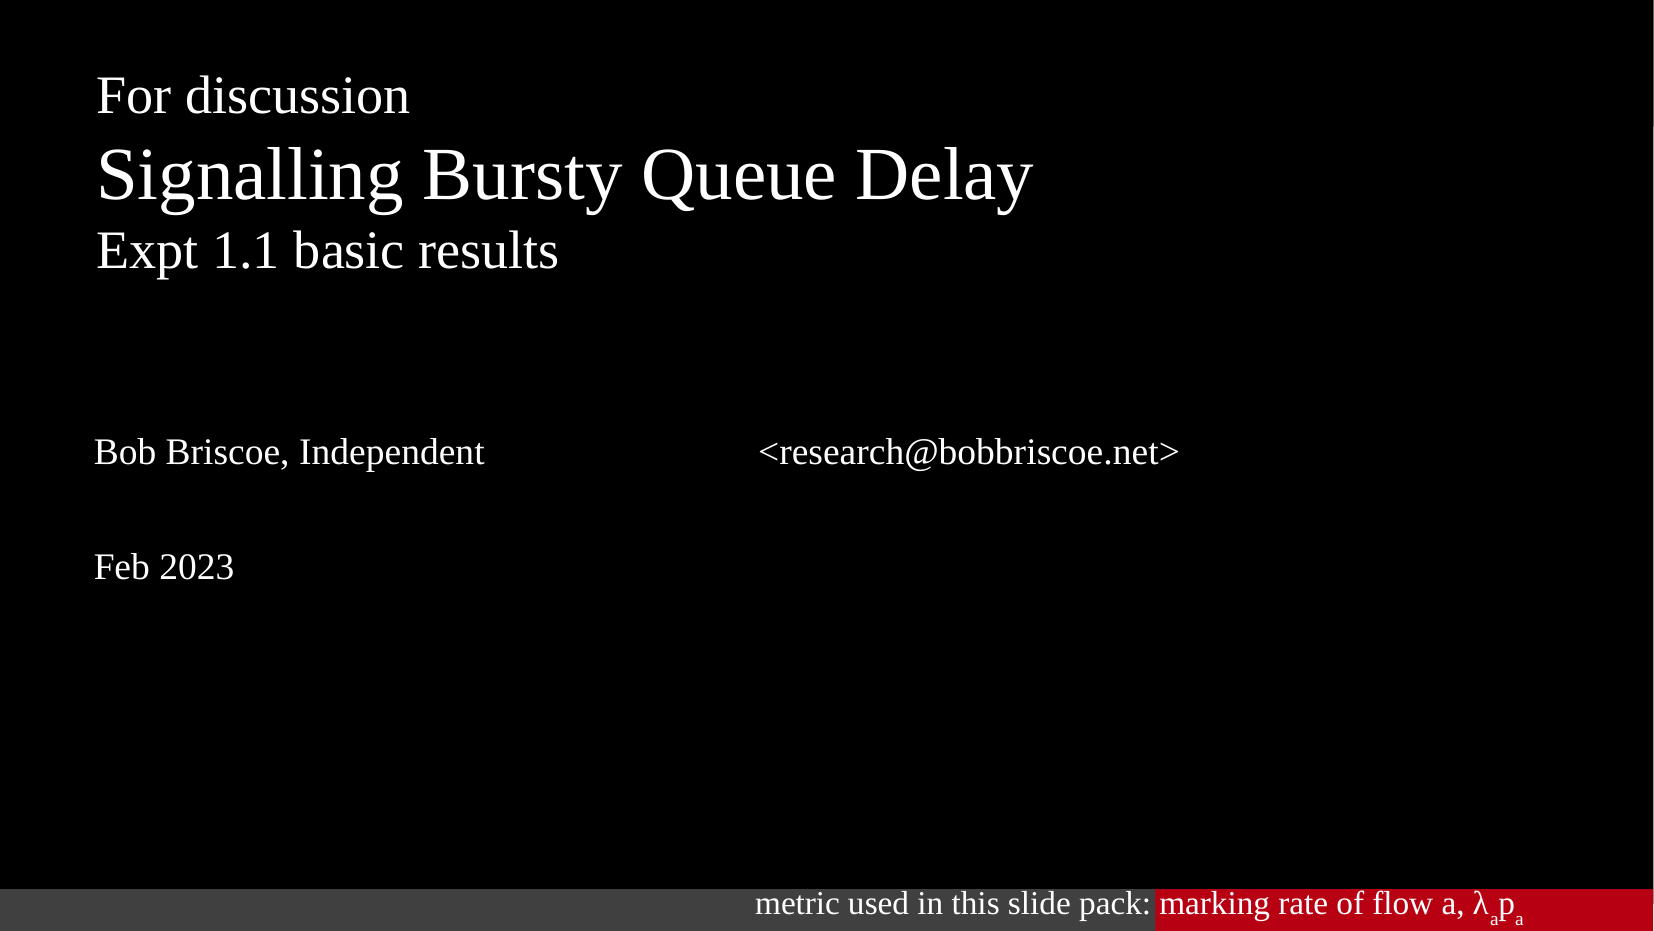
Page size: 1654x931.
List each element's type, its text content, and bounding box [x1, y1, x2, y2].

text_box Bob Briscoe, Independent <research@bobbriscoe.net> Feb 2023 [78, 419, 1423, 608]
text_box For discussion Signalling Bursty Queue Delay Expt 1.1 basic results [81, 52, 1599, 233]
text_box metric used in this slide pack: marking rate of flow a, λapa [740, 877, 1611, 931]
